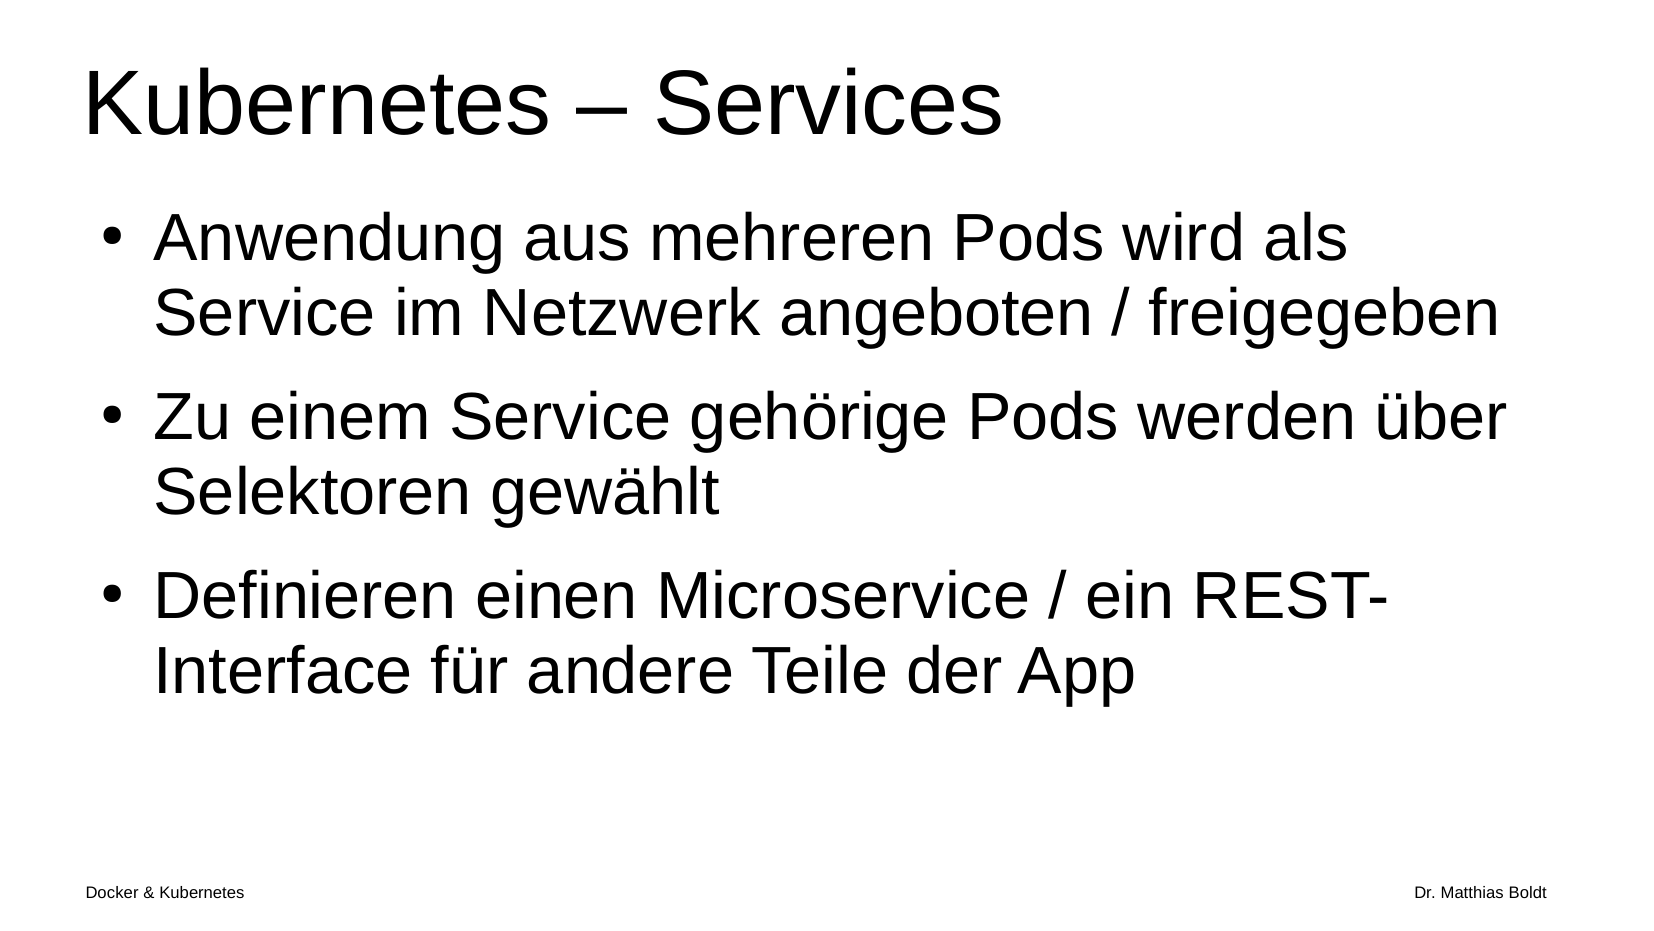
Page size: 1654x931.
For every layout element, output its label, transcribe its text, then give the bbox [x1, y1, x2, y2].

text_box Docker & Kubernetes Dr. Matthias Boldt [70, 875, 1563, 910]
list Anwendung aus mehreren Pods wird als Service im Netzwerk angeboten / freigegeben Zu einem Service gehörige Pods werden über Selektoren gewählt Definieren einen Microservice / ein REST-Interface für andere Teile der App [82, 199, 1571, 845]
title Kubernetes – Services [82, 25, 1571, 181]
